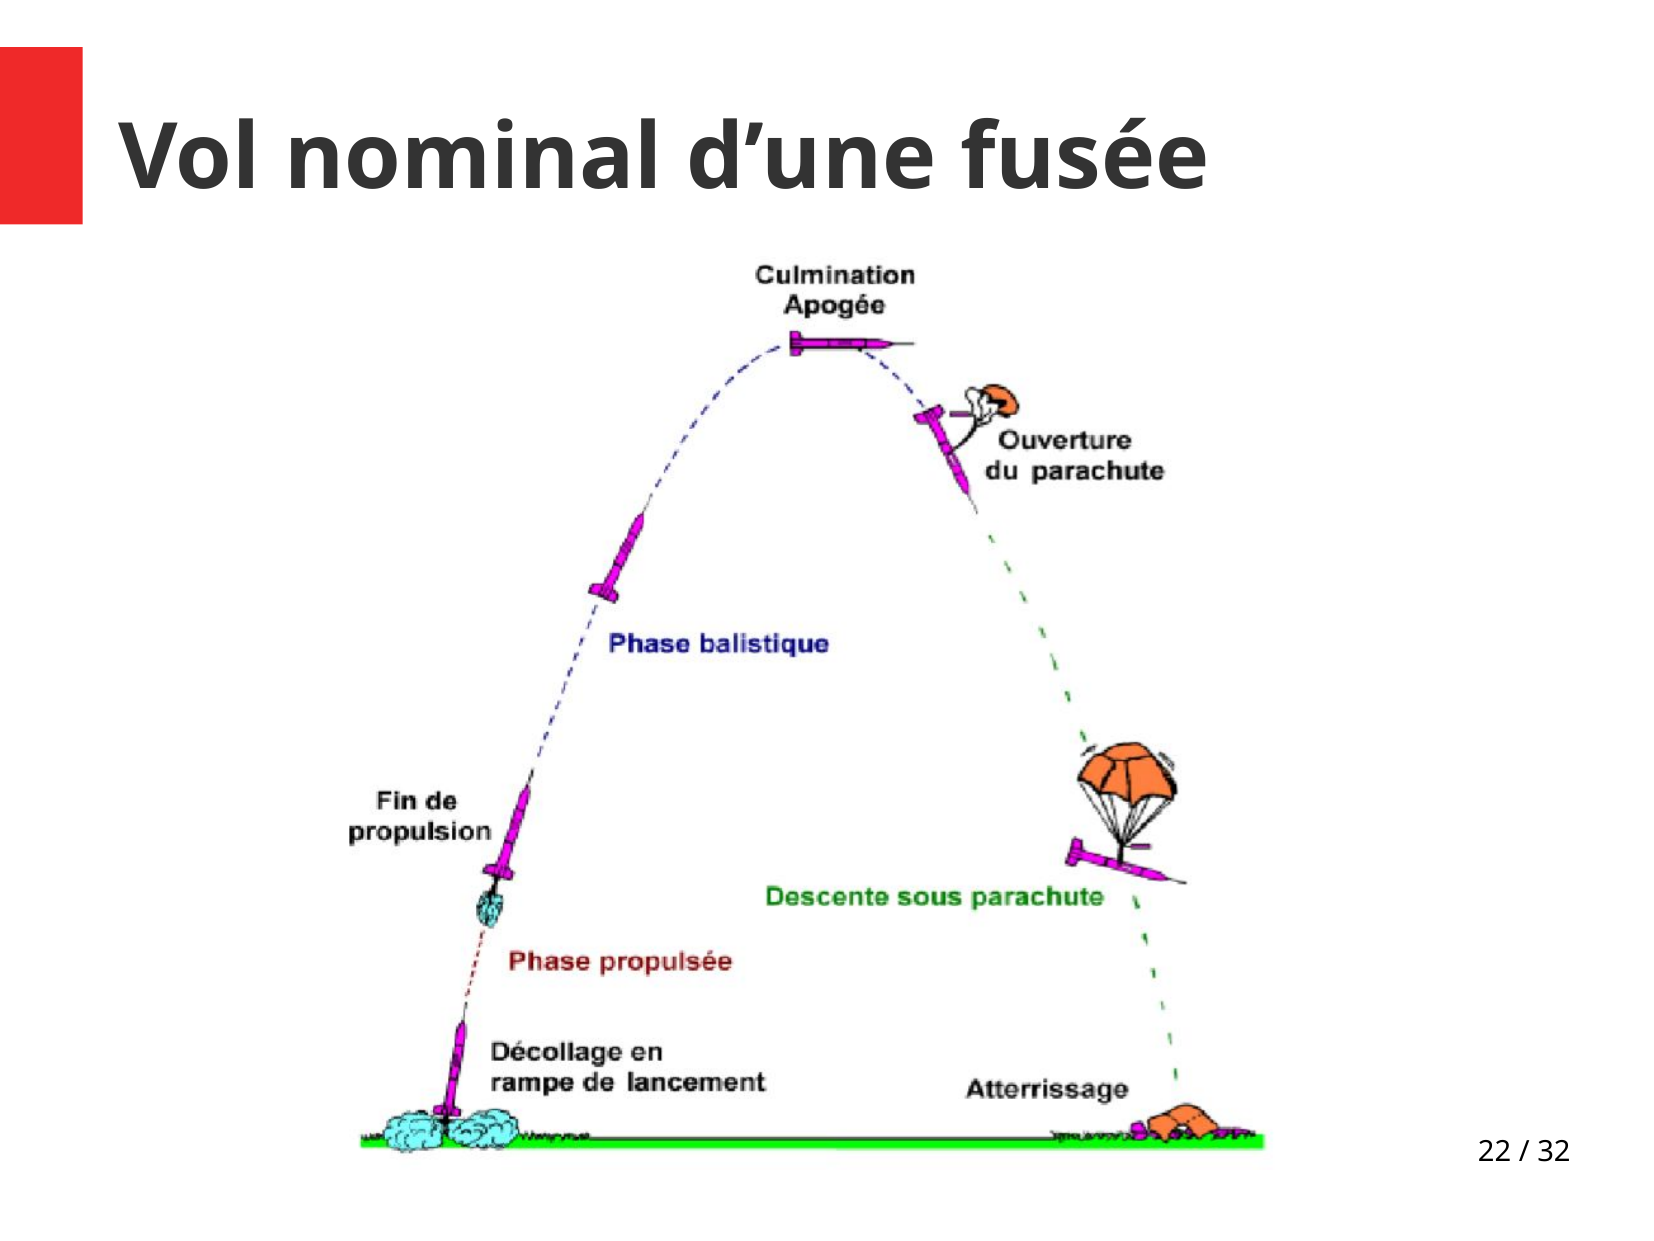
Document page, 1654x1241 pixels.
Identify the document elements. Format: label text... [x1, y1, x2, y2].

title Vol nominal d’une fusée [118, 49, 1571, 257]
picture [177, 236, 1406, 1170]
